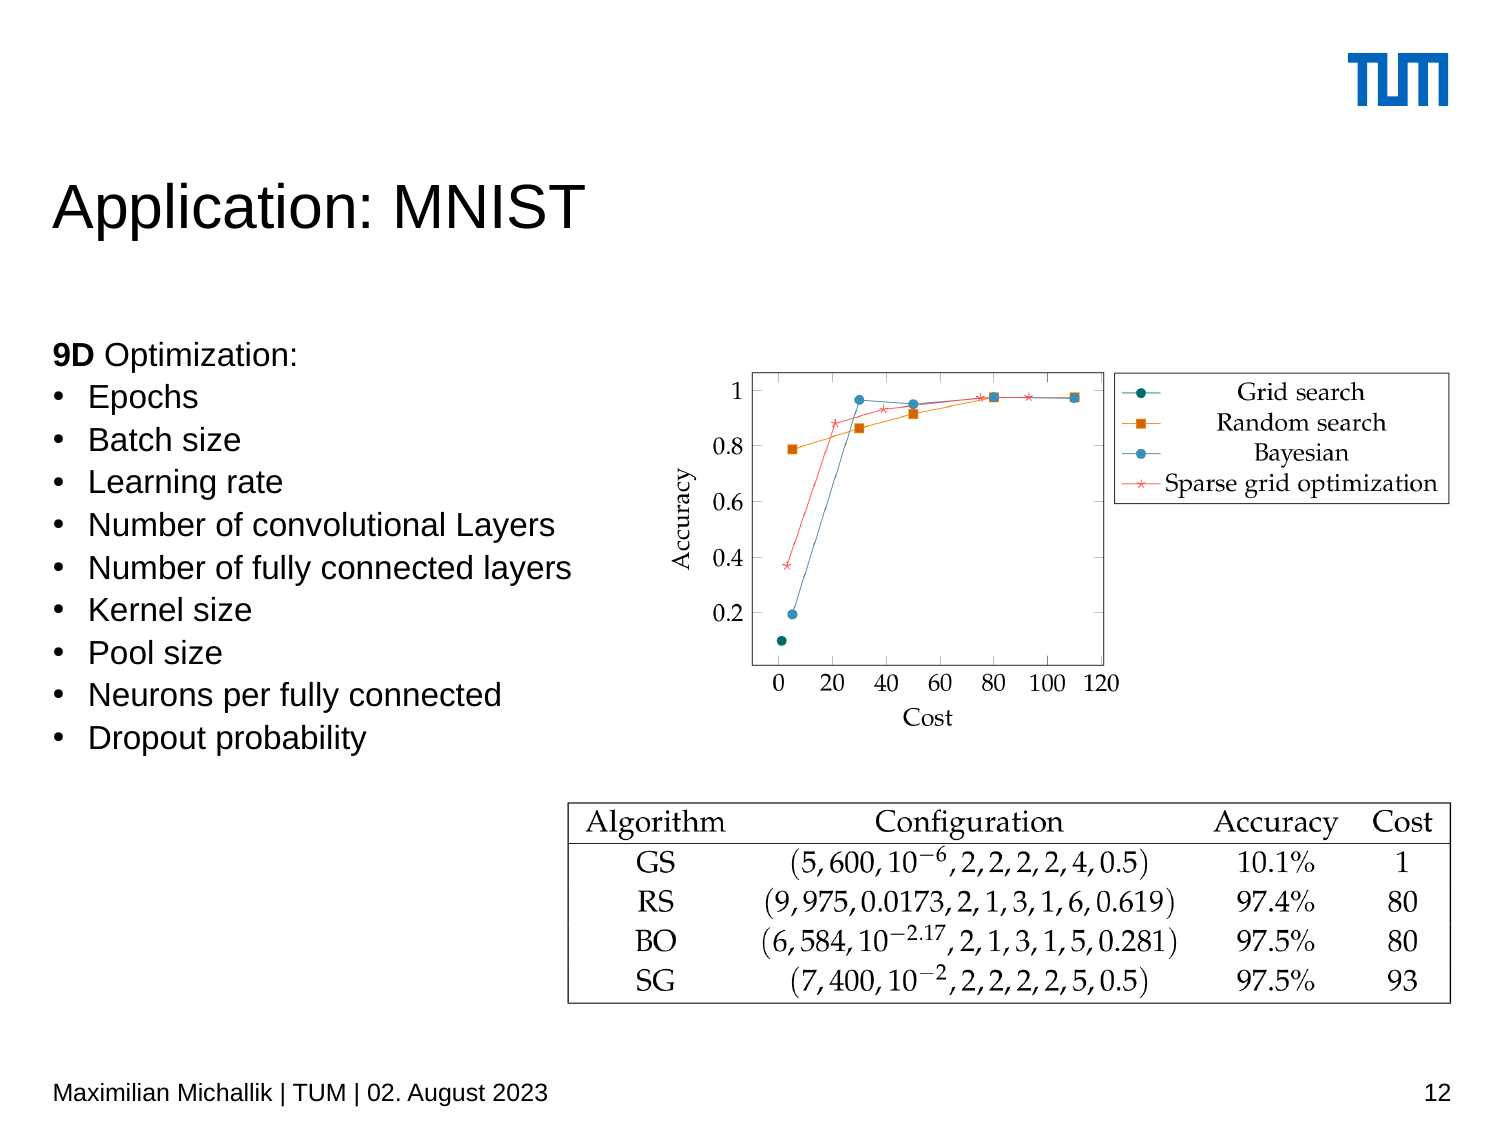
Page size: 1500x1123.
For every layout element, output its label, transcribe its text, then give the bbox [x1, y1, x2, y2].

picture [566, 800, 1453, 1005]
list 9D Optimization: Epochs Batch size Learning rate Number of convolutional Layers Number of fully connected layers Kernel size Pool size Neurons per fully connected Dropout probability [52, 330, 745, 996]
picture [663, 367, 1453, 733]
title Application: MNIST [52, 171, 1453, 242]
